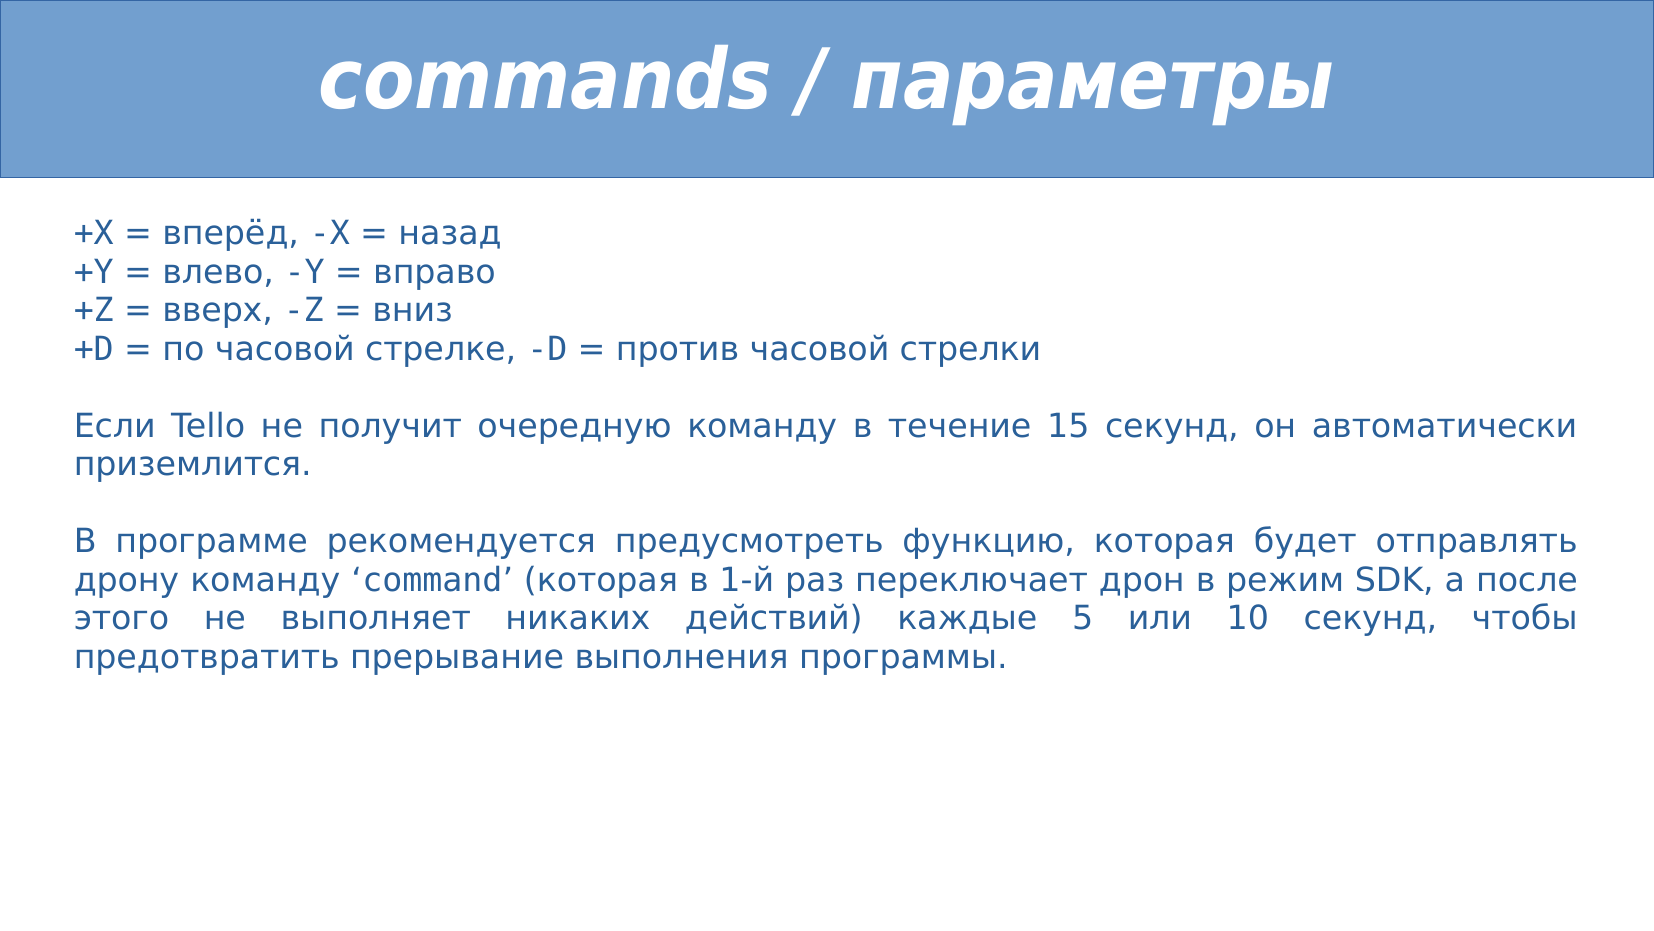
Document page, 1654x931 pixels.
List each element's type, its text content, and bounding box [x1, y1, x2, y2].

text_box commands / параметры [11, 23, 1642, 178]
text_box +X = вперёд, -X = назад +Y = влево, -Y = вправо +Z = вверх, -Z = вниз +D = по часовой стрелке, -D = против часовой стрелки Если Tello не получит очередную команду в течение 15 секунд, он автоматически приземлится. В программе рекомендуется предусмотреть функцию, которая будет отправлять дрону команду ‘command’ (которая в 1-й раз переключает дрон в режим SDK, а после этого не выполняет никаких действий) каждые 5 или 10 секунд, чтобы предотвратить прерывание выполнения программы. [59, 206, 1595, 887]
text_box [0, 0, 1654, 178]
